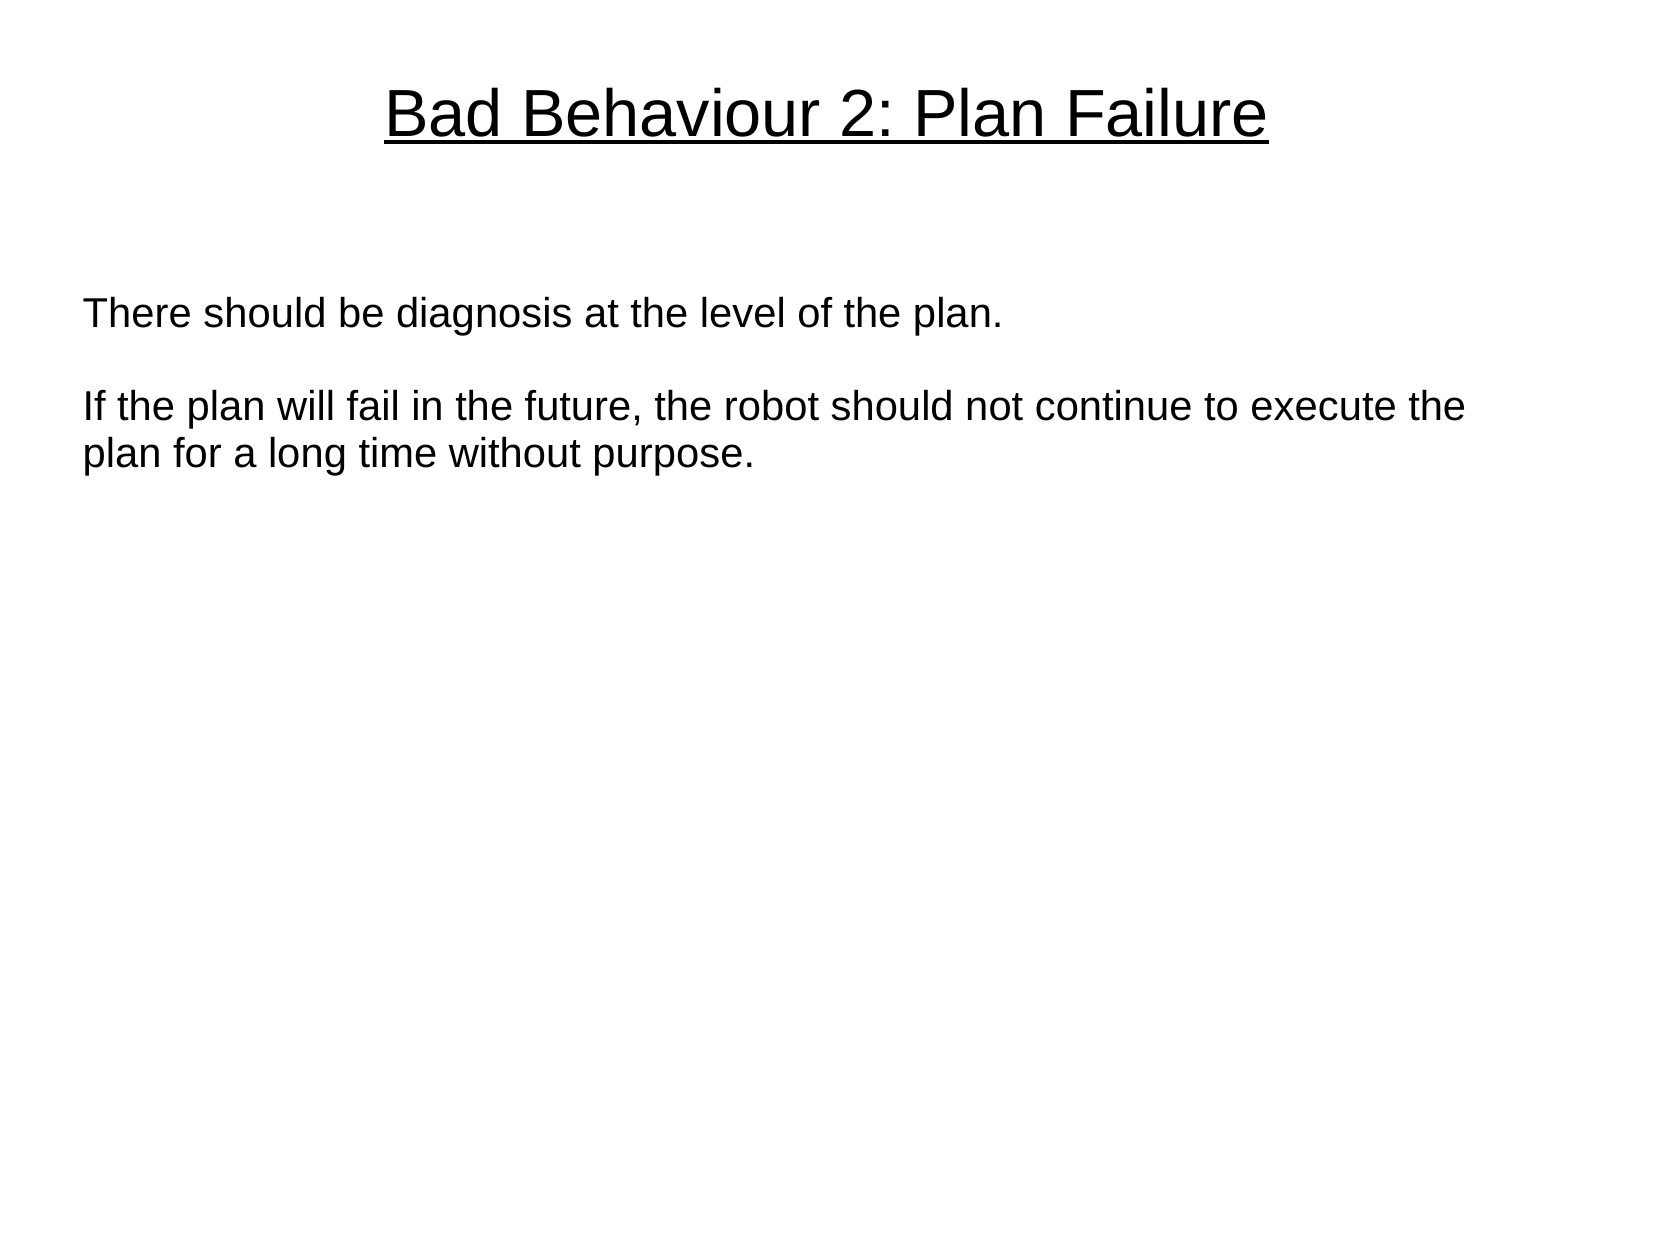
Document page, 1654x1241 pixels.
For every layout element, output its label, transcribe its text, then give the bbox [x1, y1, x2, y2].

title Bad Behaviour 2: Plan Failure [82, 49, 1571, 178]
subtitle There should be diagnosis at the level of the plan. If the plan will fail in the future, the robot should not continue to execute the plan for a long time without purpose. [82, 290, 1536, 1010]
